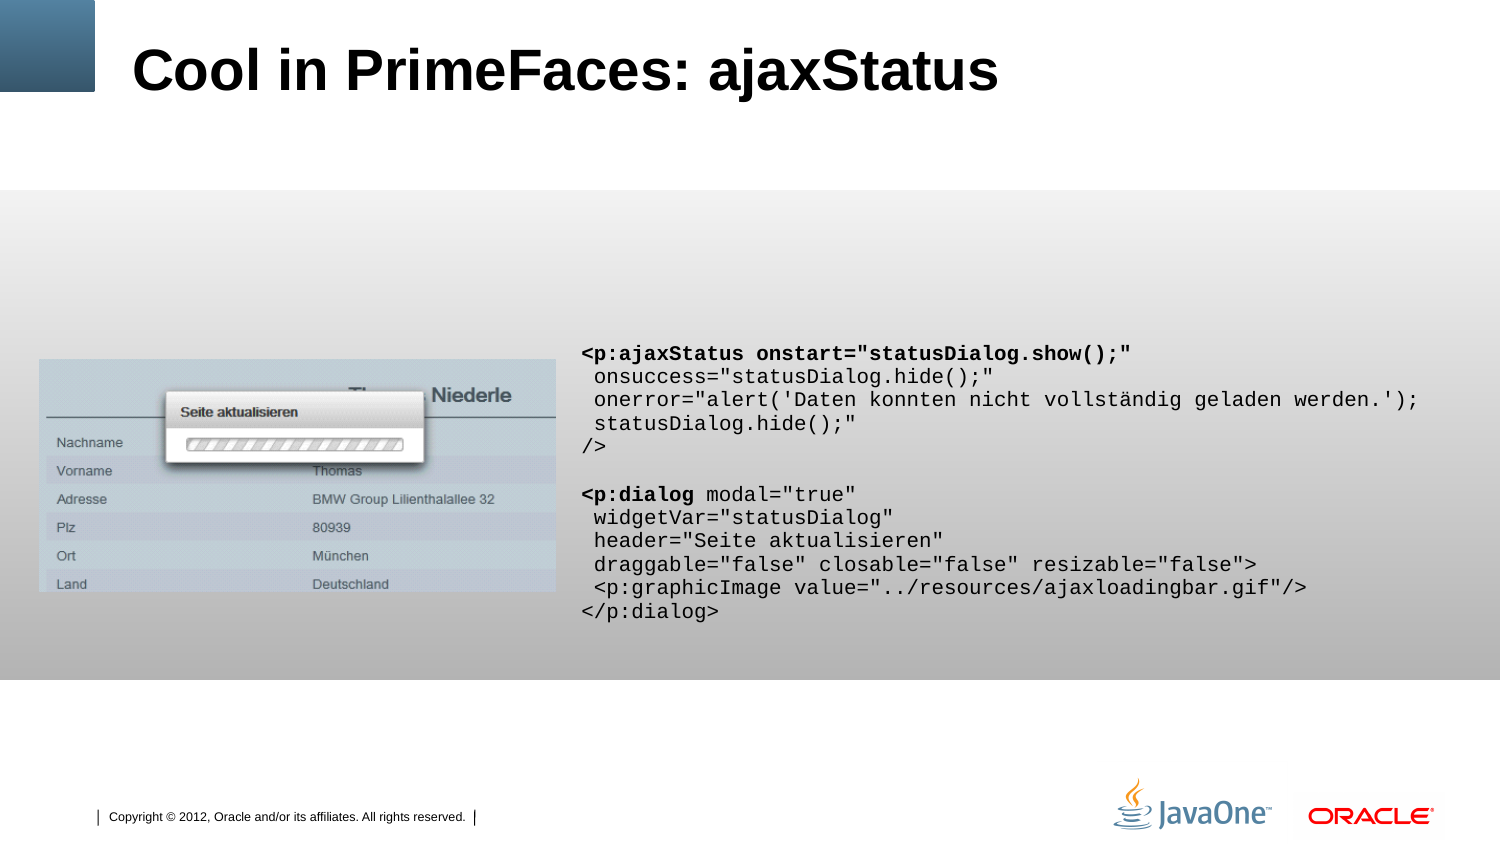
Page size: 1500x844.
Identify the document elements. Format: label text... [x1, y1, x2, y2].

title Cool in PrimeFaces: ajaxStatus [132, 40, 1407, 166]
text_box <p:ajaxStatus onstart="statusDialog.show();" onsuccess="statusDialog.hide();" onerror="alert('Daten konnten nicht vollständig geladen werden.'); statusDialog.hide();" /> <p:dialog modal="true" widgetVar="statusDialog" header="Seite aktualisieren" draggable="false" closable="false" resizable="false"> <p:graphicImage value="../resources/ajaxloadingbar.gif"/> </p:dialog> [566, 335, 1500, 649]
picture [1097, 761, 1288, 844]
picture [39, 359, 556, 592]
picture [1293, 792, 1445, 840]
